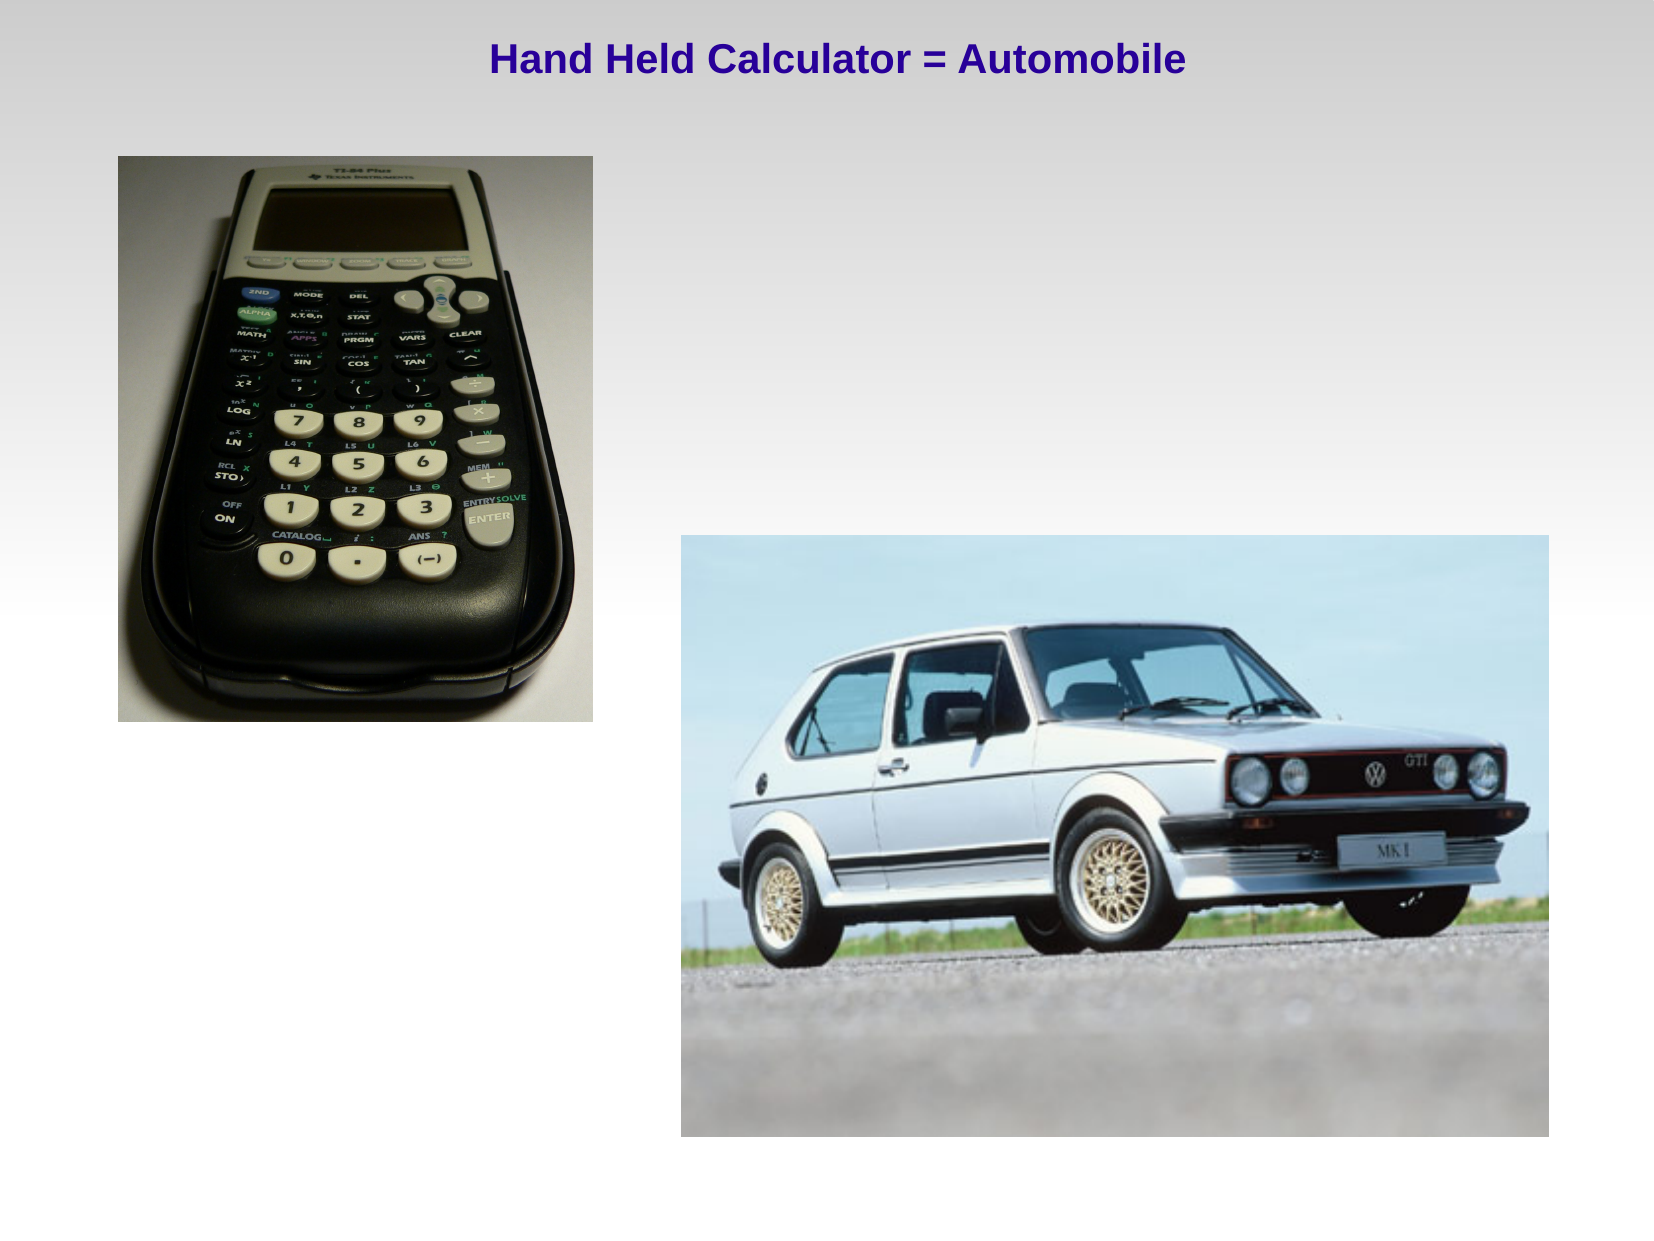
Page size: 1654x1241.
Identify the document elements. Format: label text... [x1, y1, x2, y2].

picture [681, 535, 1549, 1137]
picture [118, 156, 593, 722]
text_box Hand Held Calculator = Automobile [368, 28, 1444, 98]
